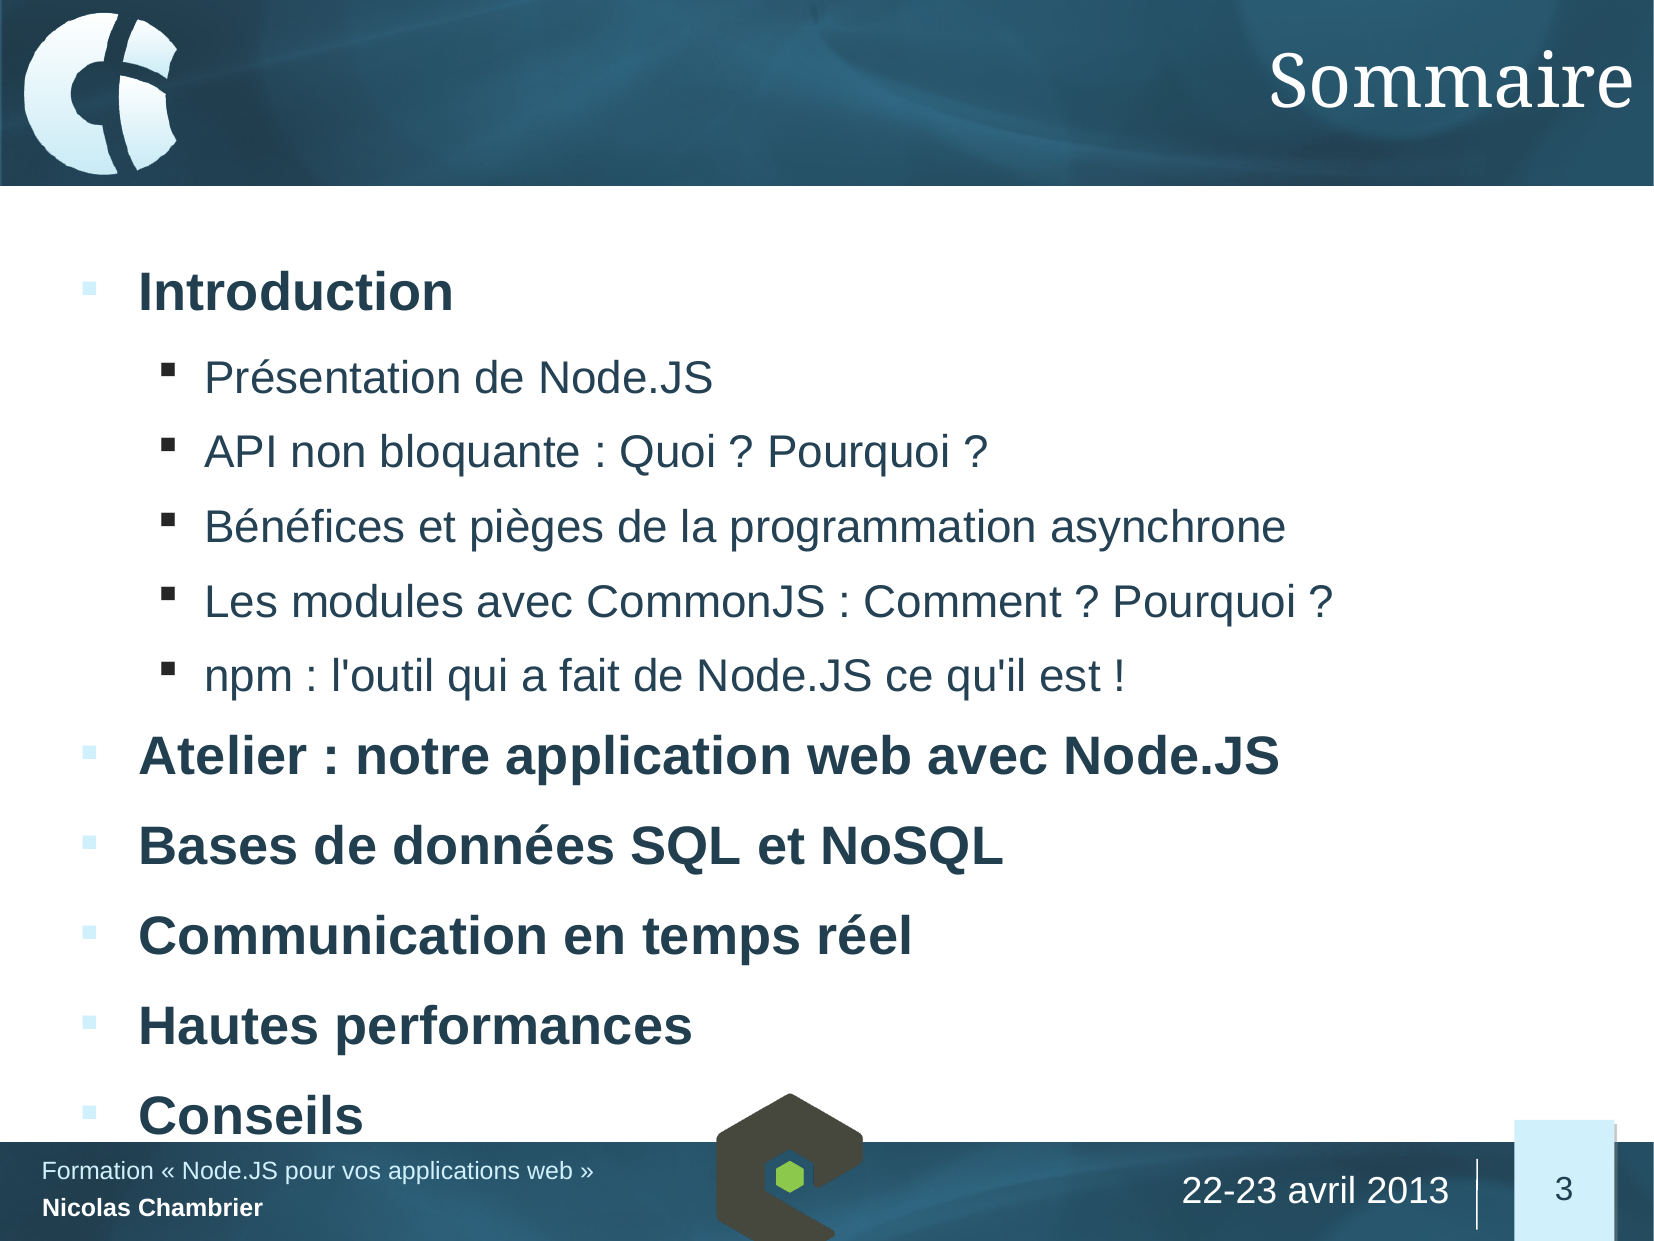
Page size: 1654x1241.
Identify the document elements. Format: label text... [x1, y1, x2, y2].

title Sommaire [226, 32, 1654, 133]
picture [0, 0, 221, 187]
list Introduction Présentation de Node.JS API non bloquante : Quoi ? Pourquoi ? Bénéfices et pièges de la programmation asynchrone Les modules avec CommonJS : Comment ? Pourquoi ? npm : l'outil qui a fait de Node.JS ce qu'il est ! Atelier : notre application web avec Node.JS Bases de données SQL et NoSQL Communication en temps réel Hautes performances Conseils [82, 257, 1570, 1147]
picture [716, 1147, 863, 1241]
